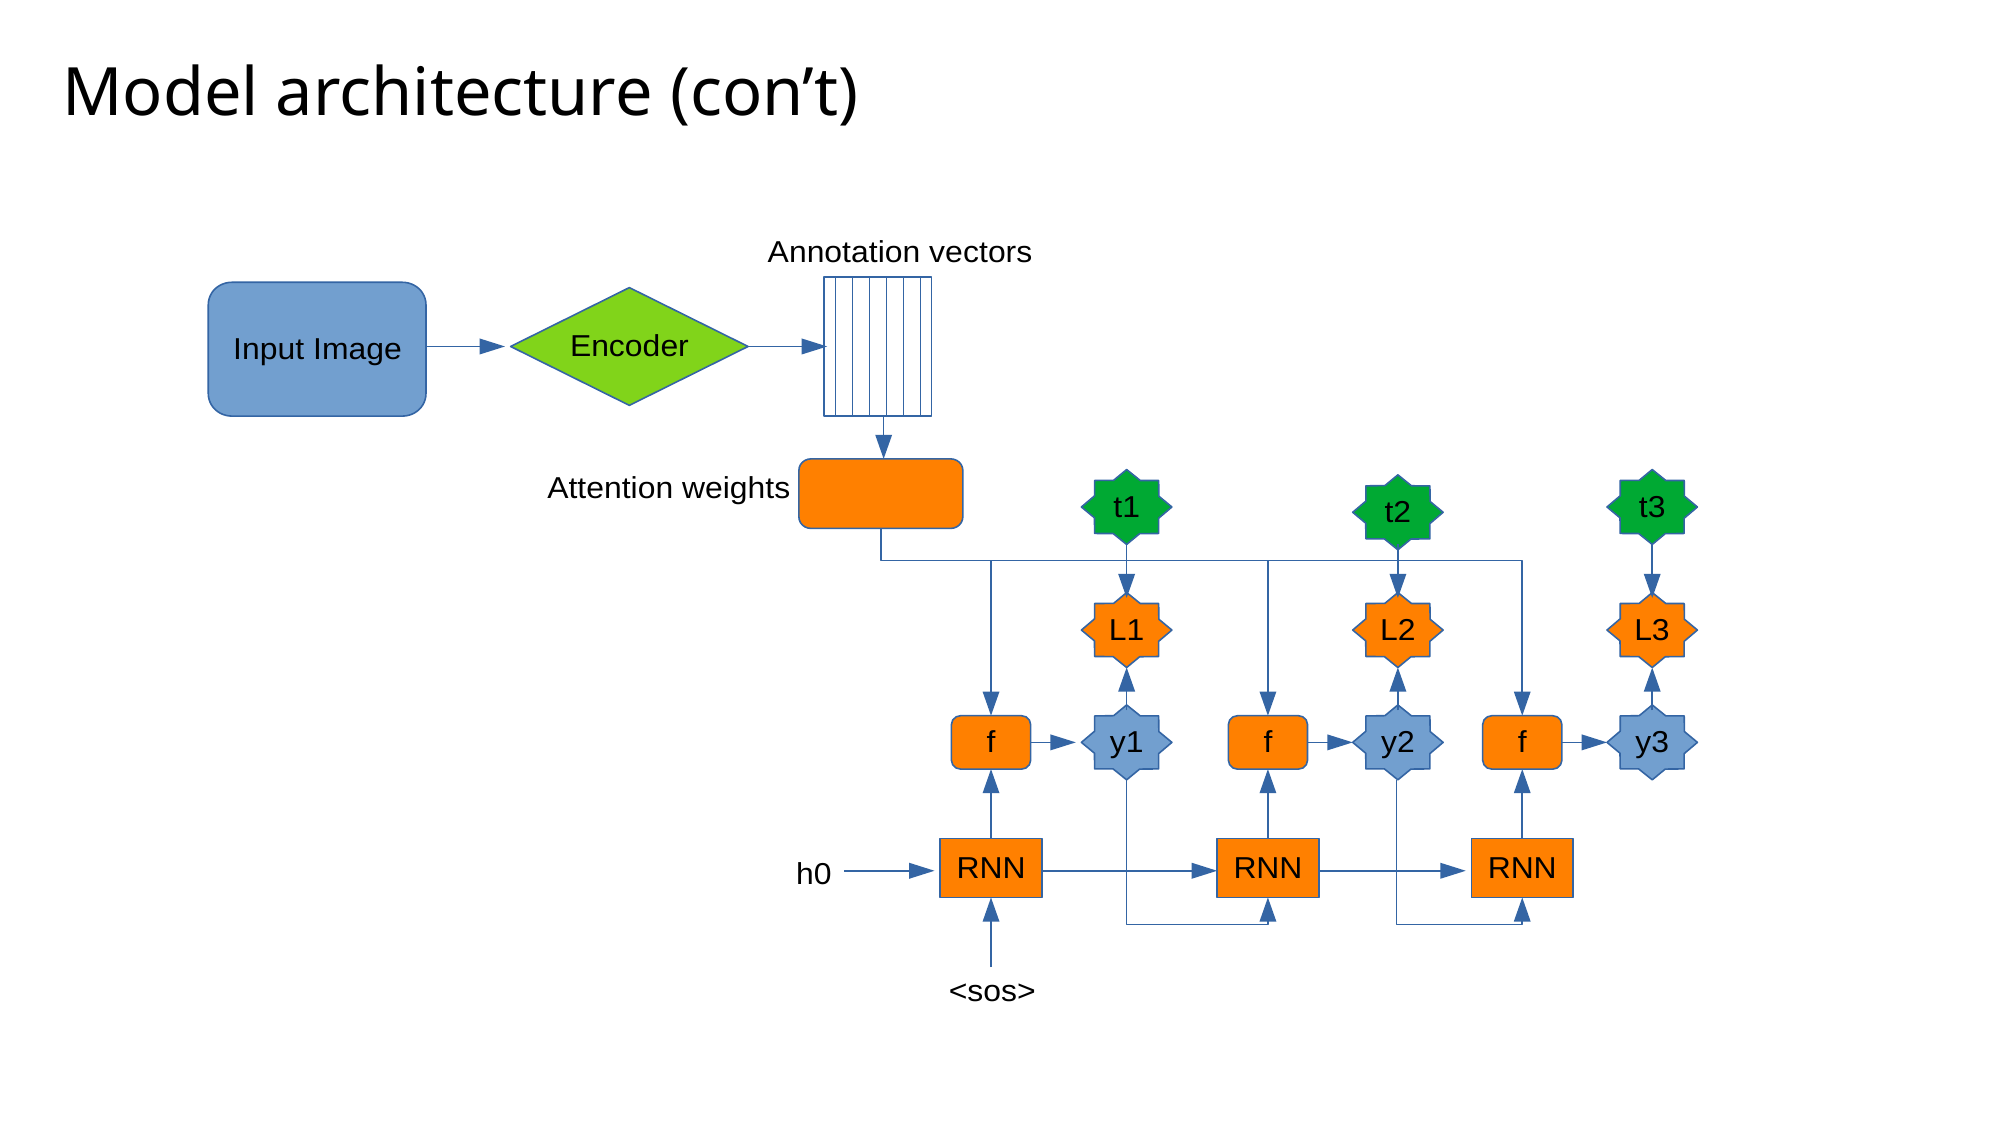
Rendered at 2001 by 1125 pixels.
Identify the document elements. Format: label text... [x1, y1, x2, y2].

picture [91, 0, 1772, 1075]
text_box Model architecture (con’t) [47, 37, 1028, 208]
